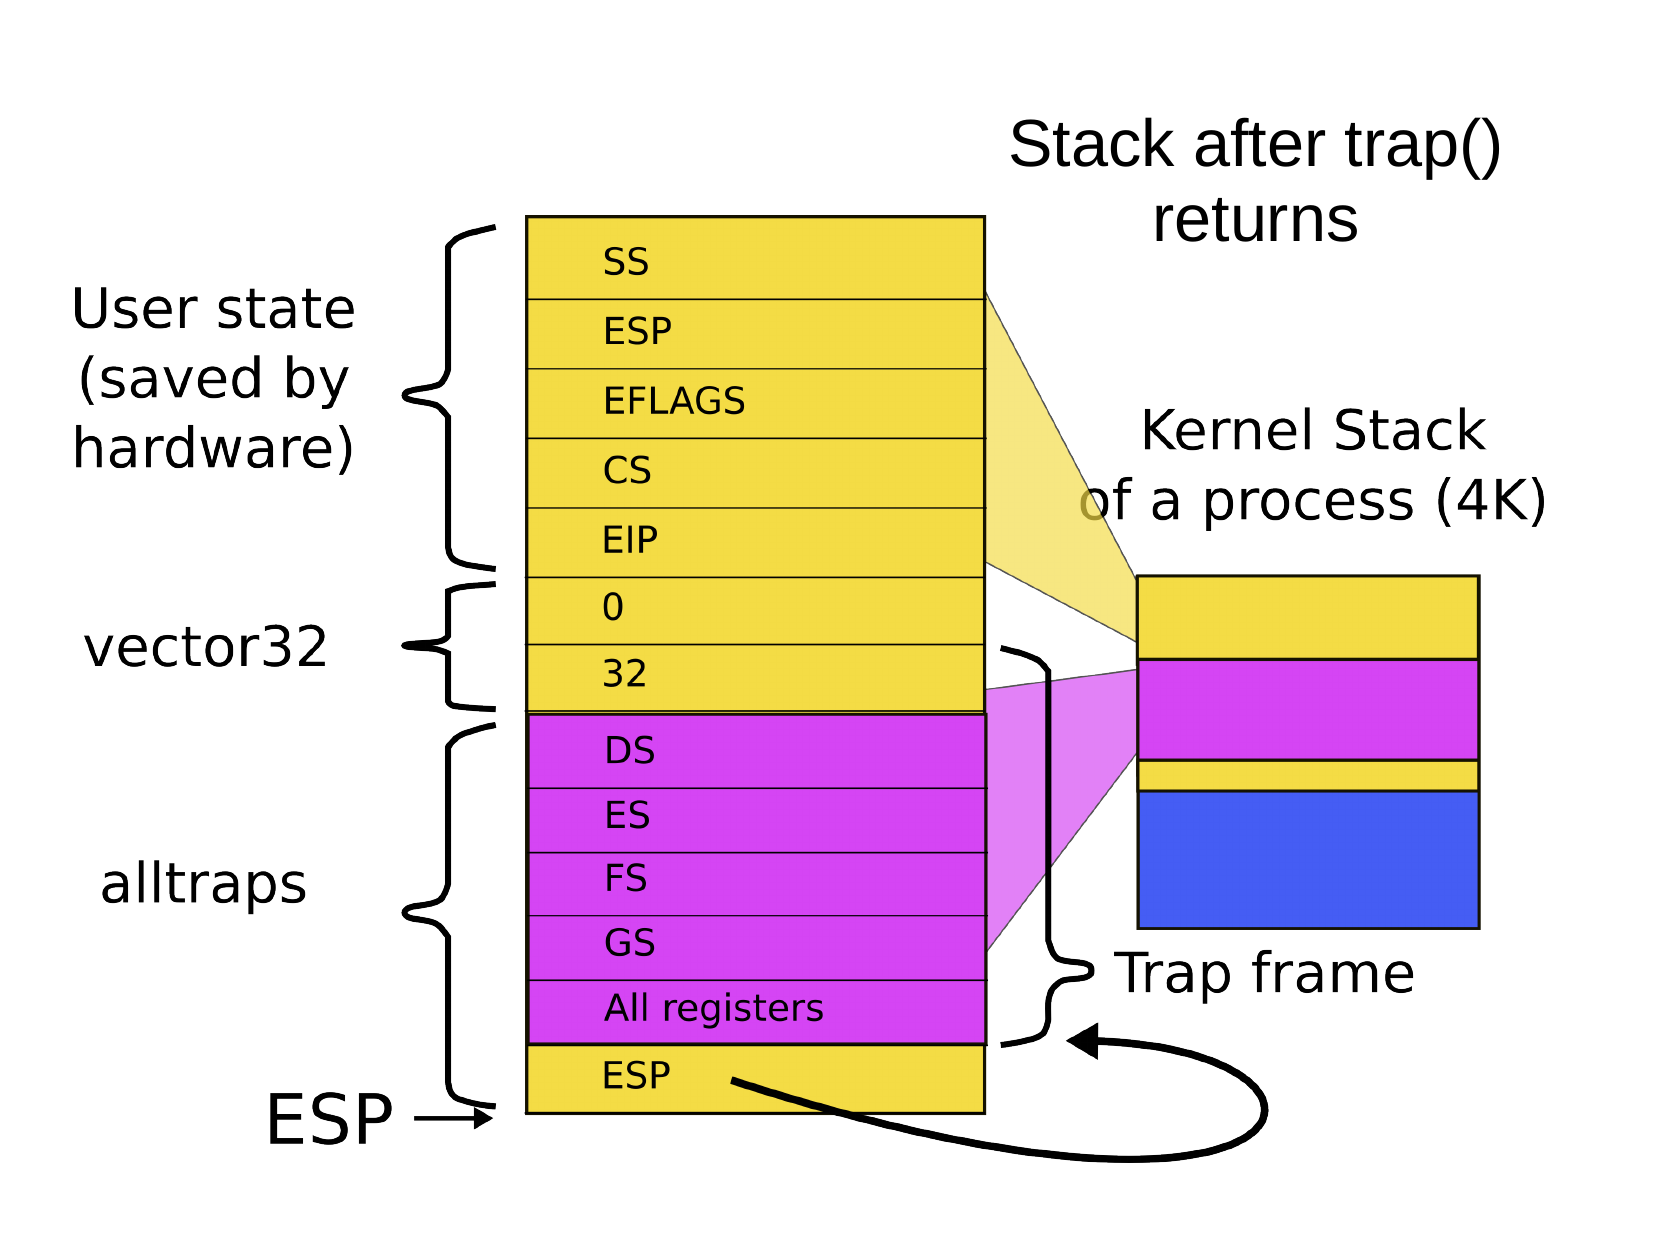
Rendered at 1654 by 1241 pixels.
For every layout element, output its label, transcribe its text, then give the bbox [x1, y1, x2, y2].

list Stack after trap() returns [900, 105, 1613, 301]
picture [75, 215, 1544, 1163]
